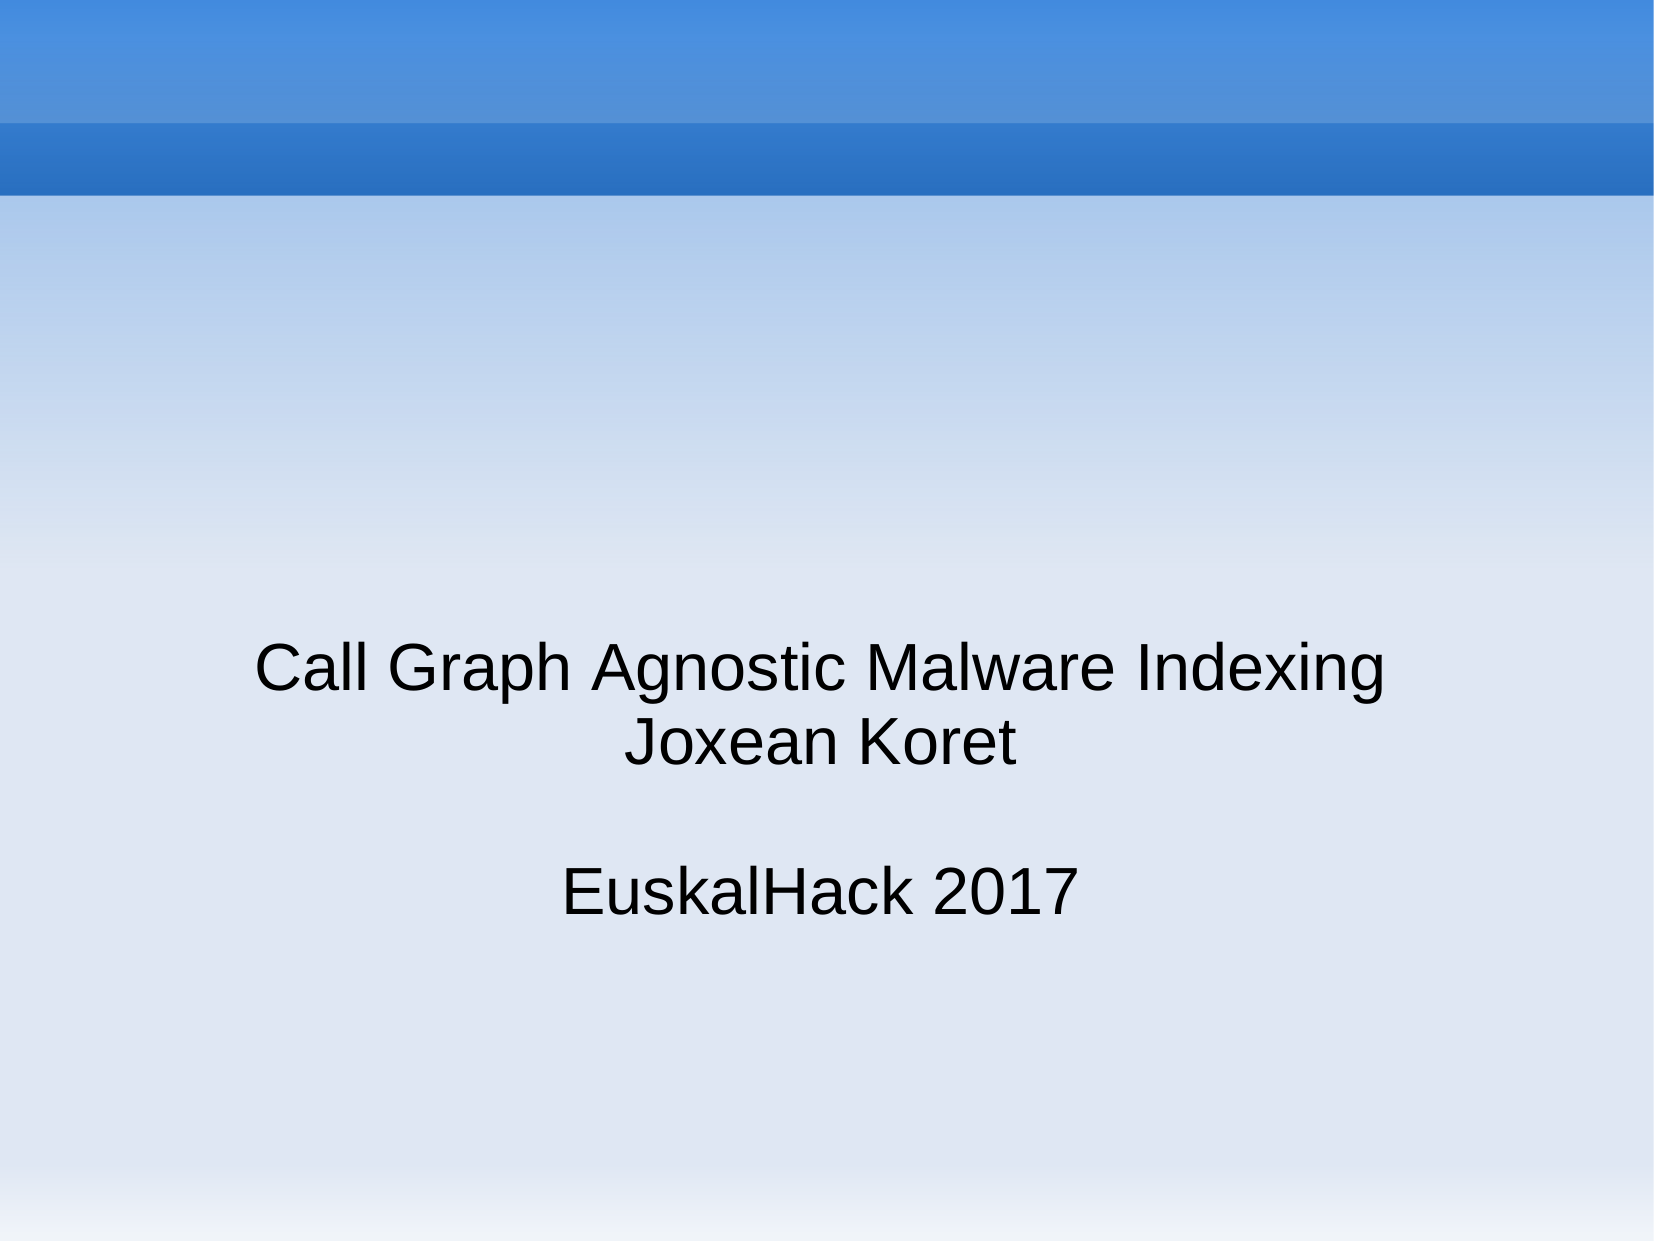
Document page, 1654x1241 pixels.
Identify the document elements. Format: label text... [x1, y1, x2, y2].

picture [0, 0, 1654, 1241]
subtitle Call Graph Agnostic Malware Indexing Joxean Koret EuskalHack 2017 [76, 112, 1565, 1073]
